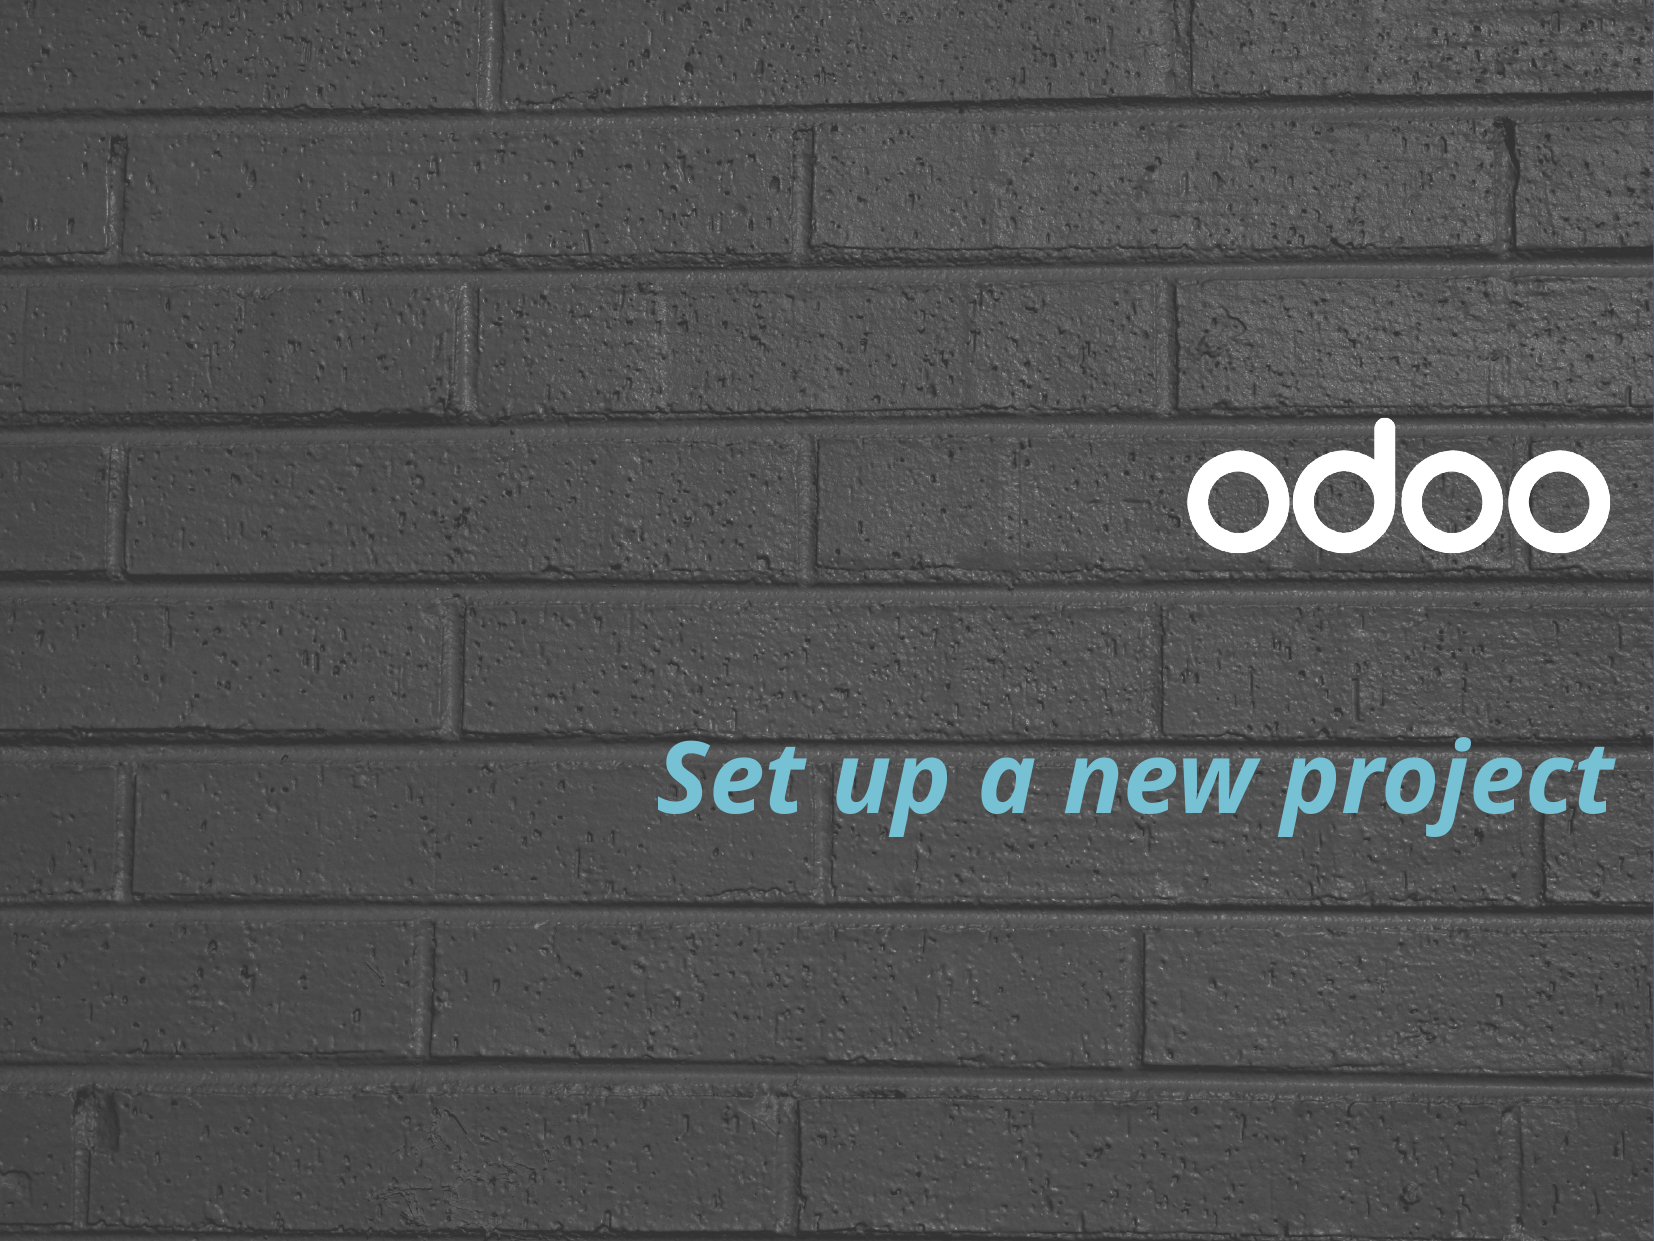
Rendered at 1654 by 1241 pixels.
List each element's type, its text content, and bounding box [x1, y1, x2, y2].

picture [0, 0, 1654, 1241]
text_box Set up a new project [35, 562, 1630, 845]
